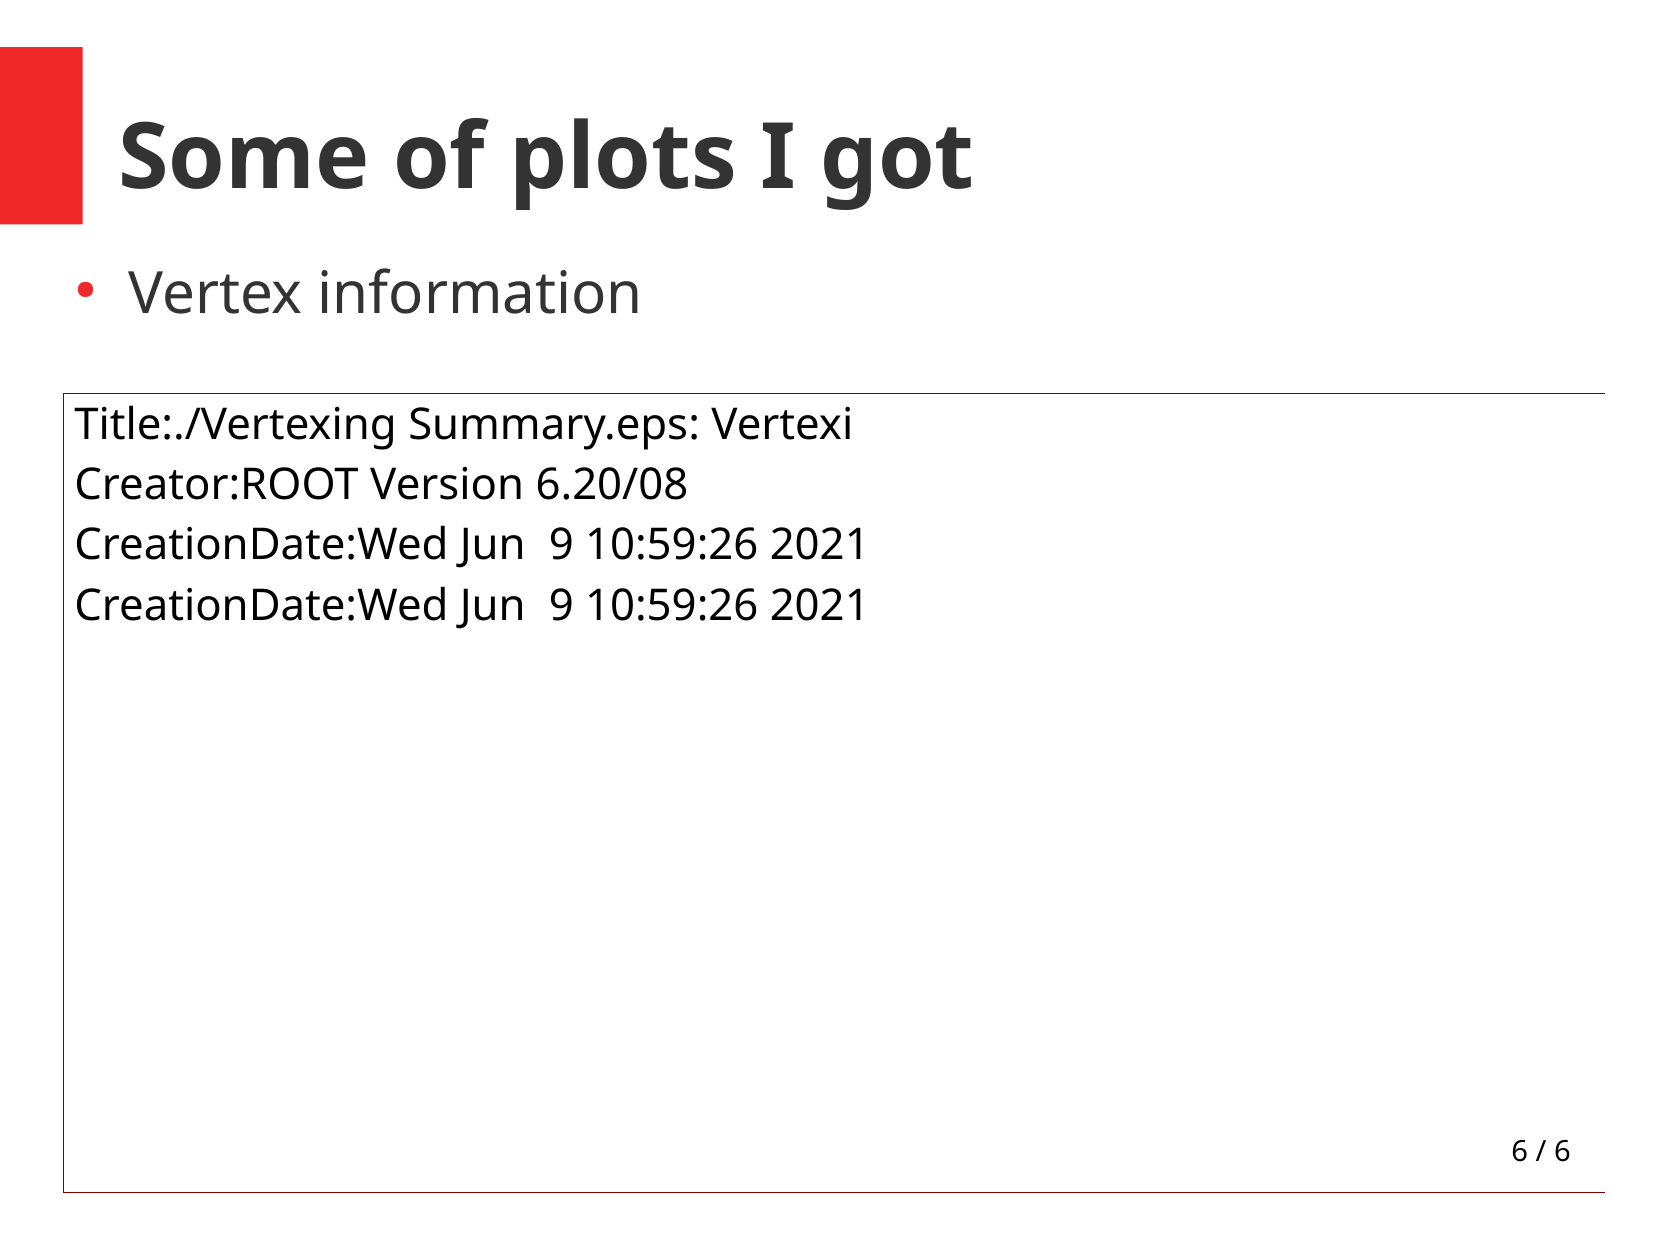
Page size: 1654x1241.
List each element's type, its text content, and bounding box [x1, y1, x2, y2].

picture [60, 390, 1606, 1193]
title Some of plots I got [118, 49, 1571, 257]
list Vertex information [57, 251, 1475, 971]
